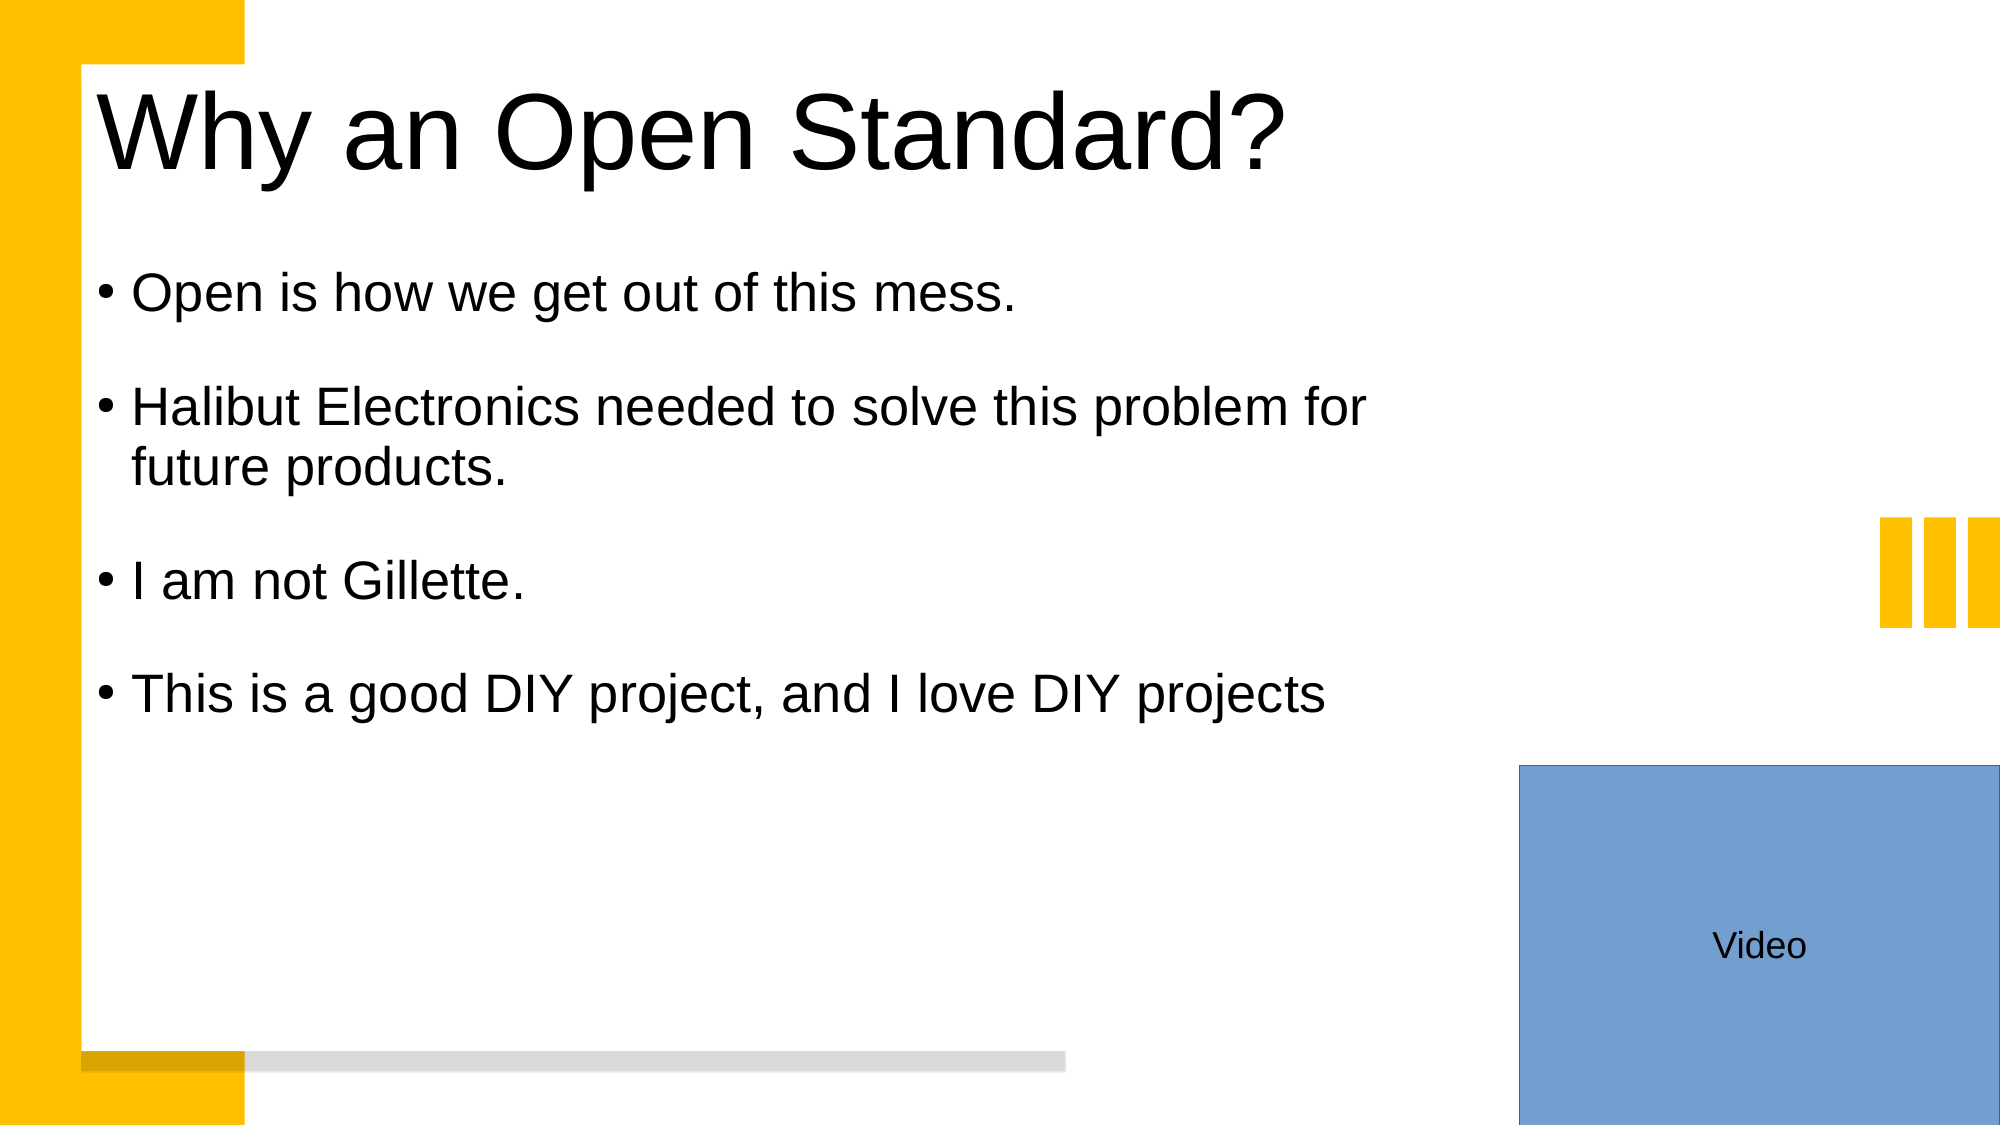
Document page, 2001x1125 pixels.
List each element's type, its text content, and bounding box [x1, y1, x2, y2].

text_box Why an Open Standard? [81, 64, 1921, 201]
text_box Video [1519, 765, 2000, 1125]
text_box Open is how we get out of this mess. Halibut Electronics needed to solve this problem for future products. I am not Gillette. This is a good DIY project, and I love DIY projects [81, 254, 1516, 1036]
text_box [0, 0, 2000, 1125]
